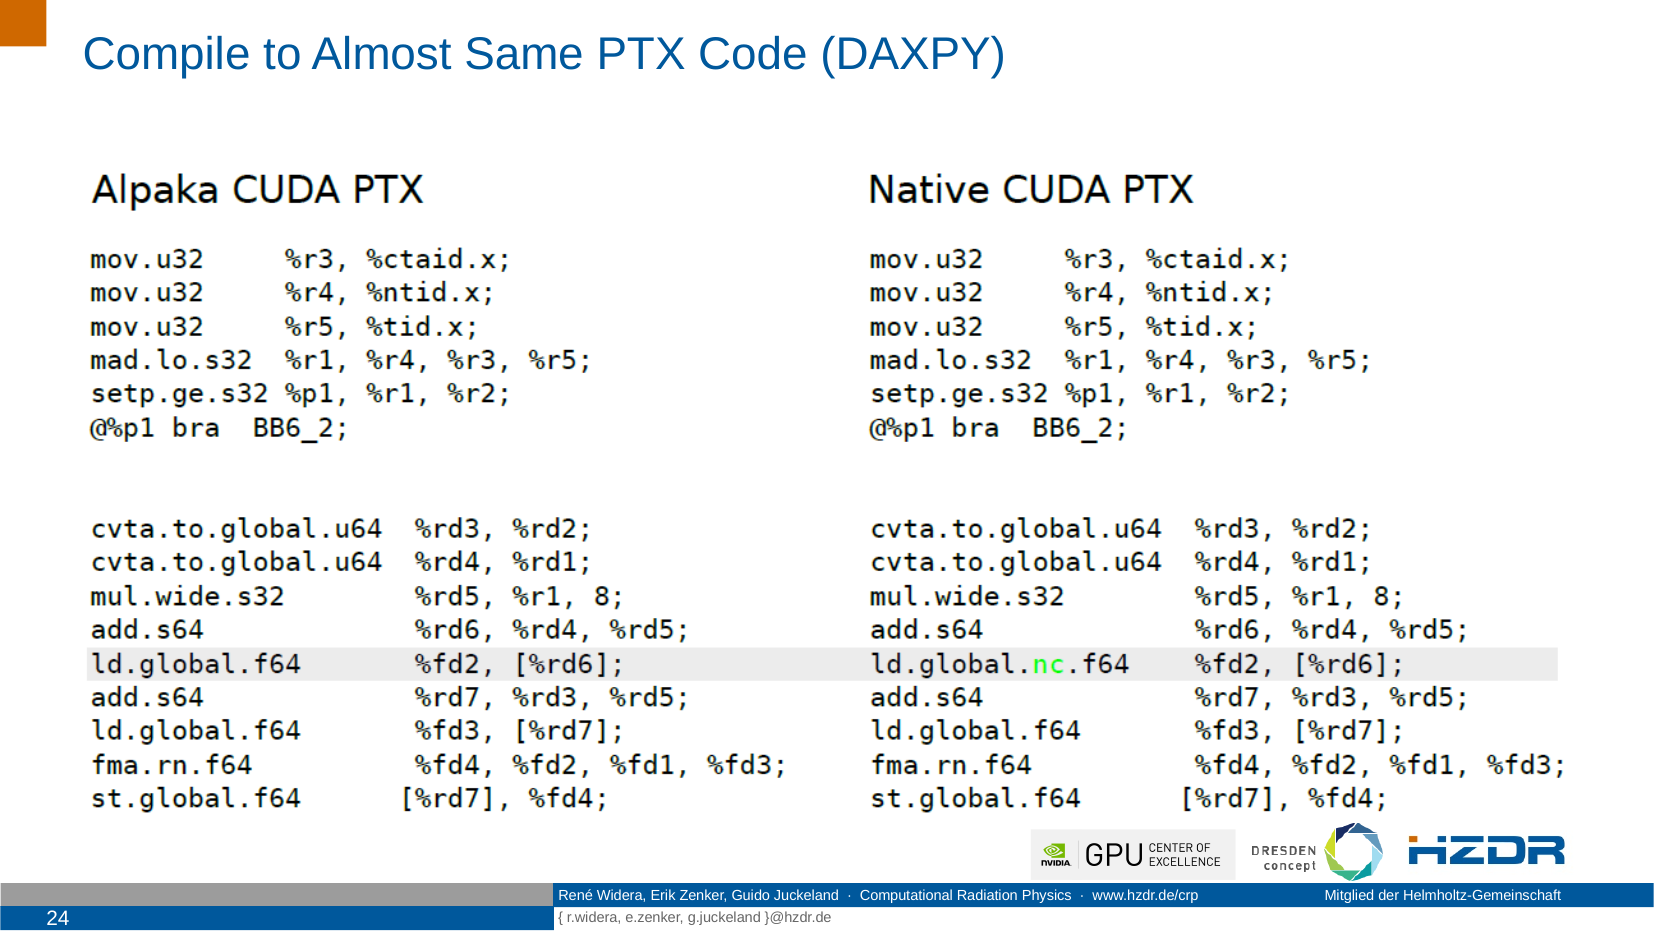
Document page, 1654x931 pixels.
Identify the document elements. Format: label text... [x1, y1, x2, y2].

picture [82, 166, 1582, 894]
title Compile to Almost Same PTX Code (DAXPY) [82, 27, 1571, 145]
